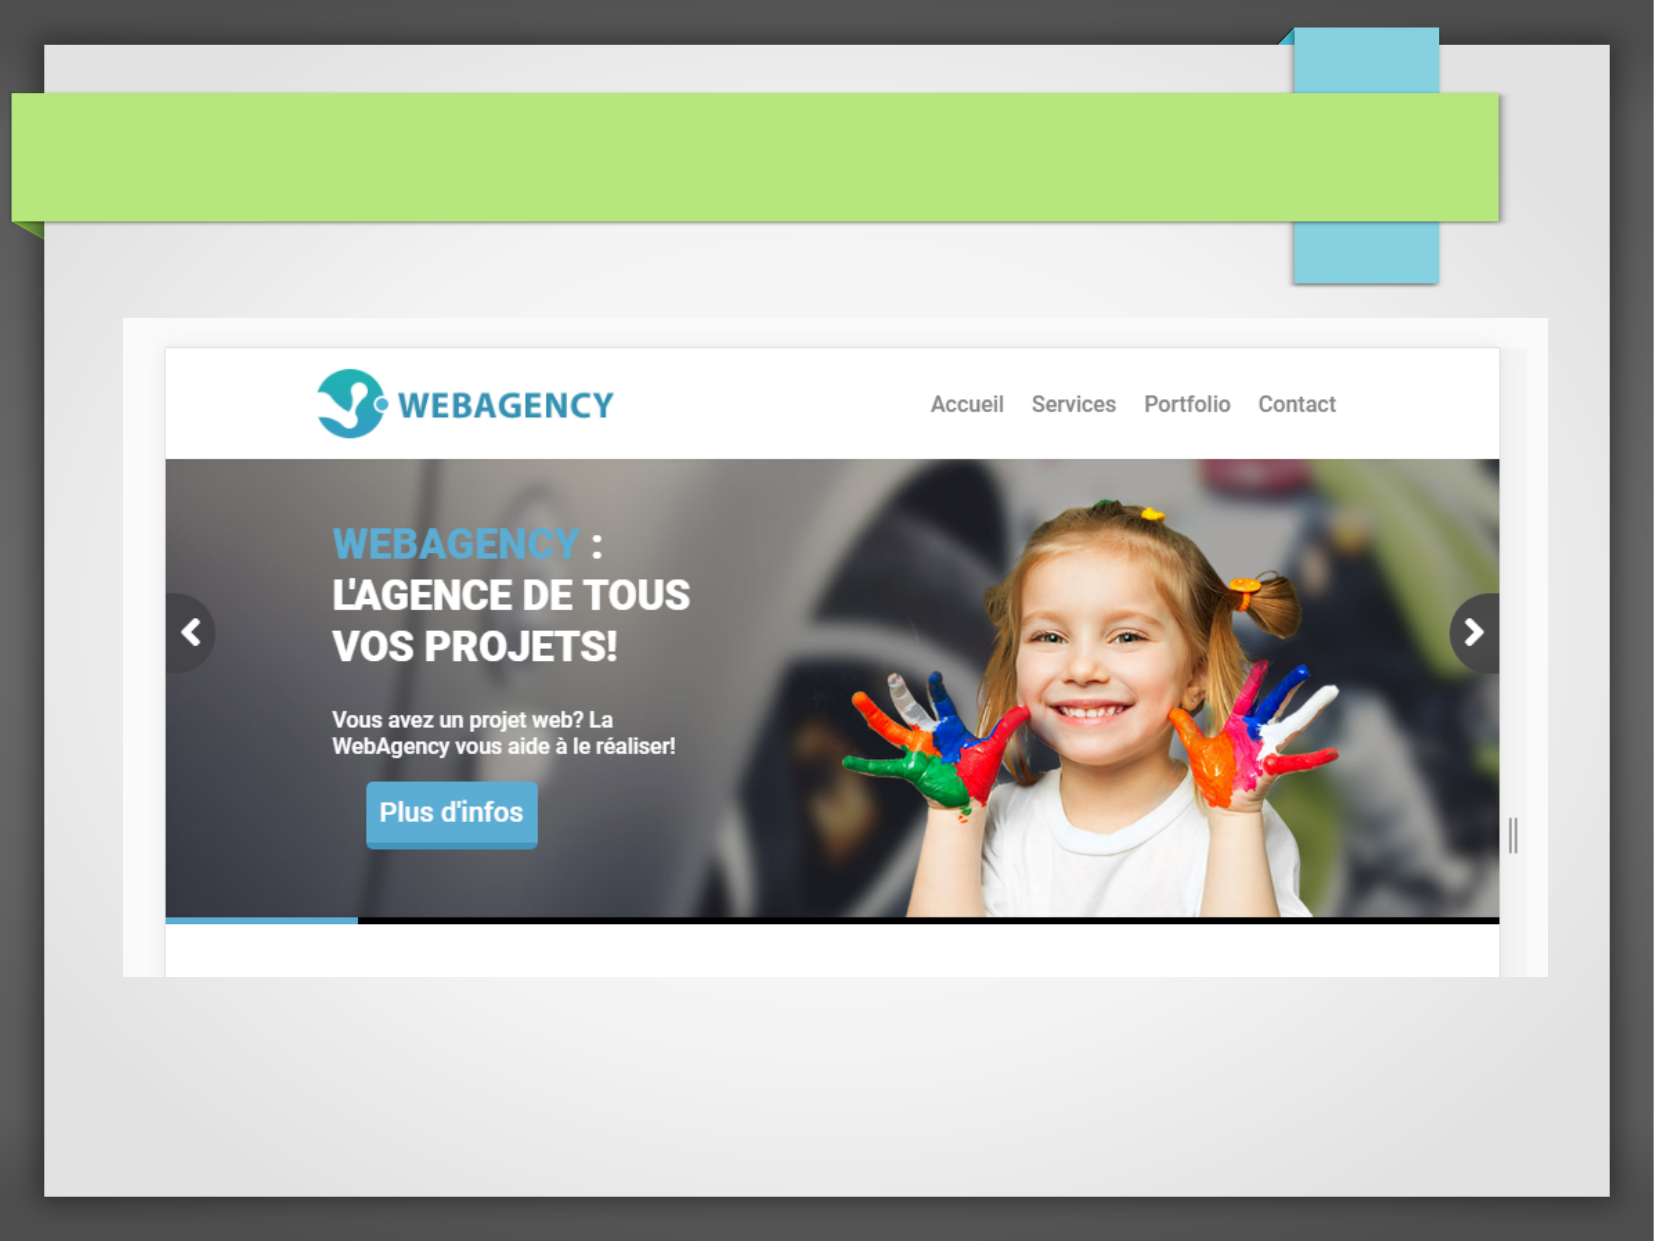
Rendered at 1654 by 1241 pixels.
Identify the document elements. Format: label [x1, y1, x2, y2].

picture [123, 318, 1548, 977]
